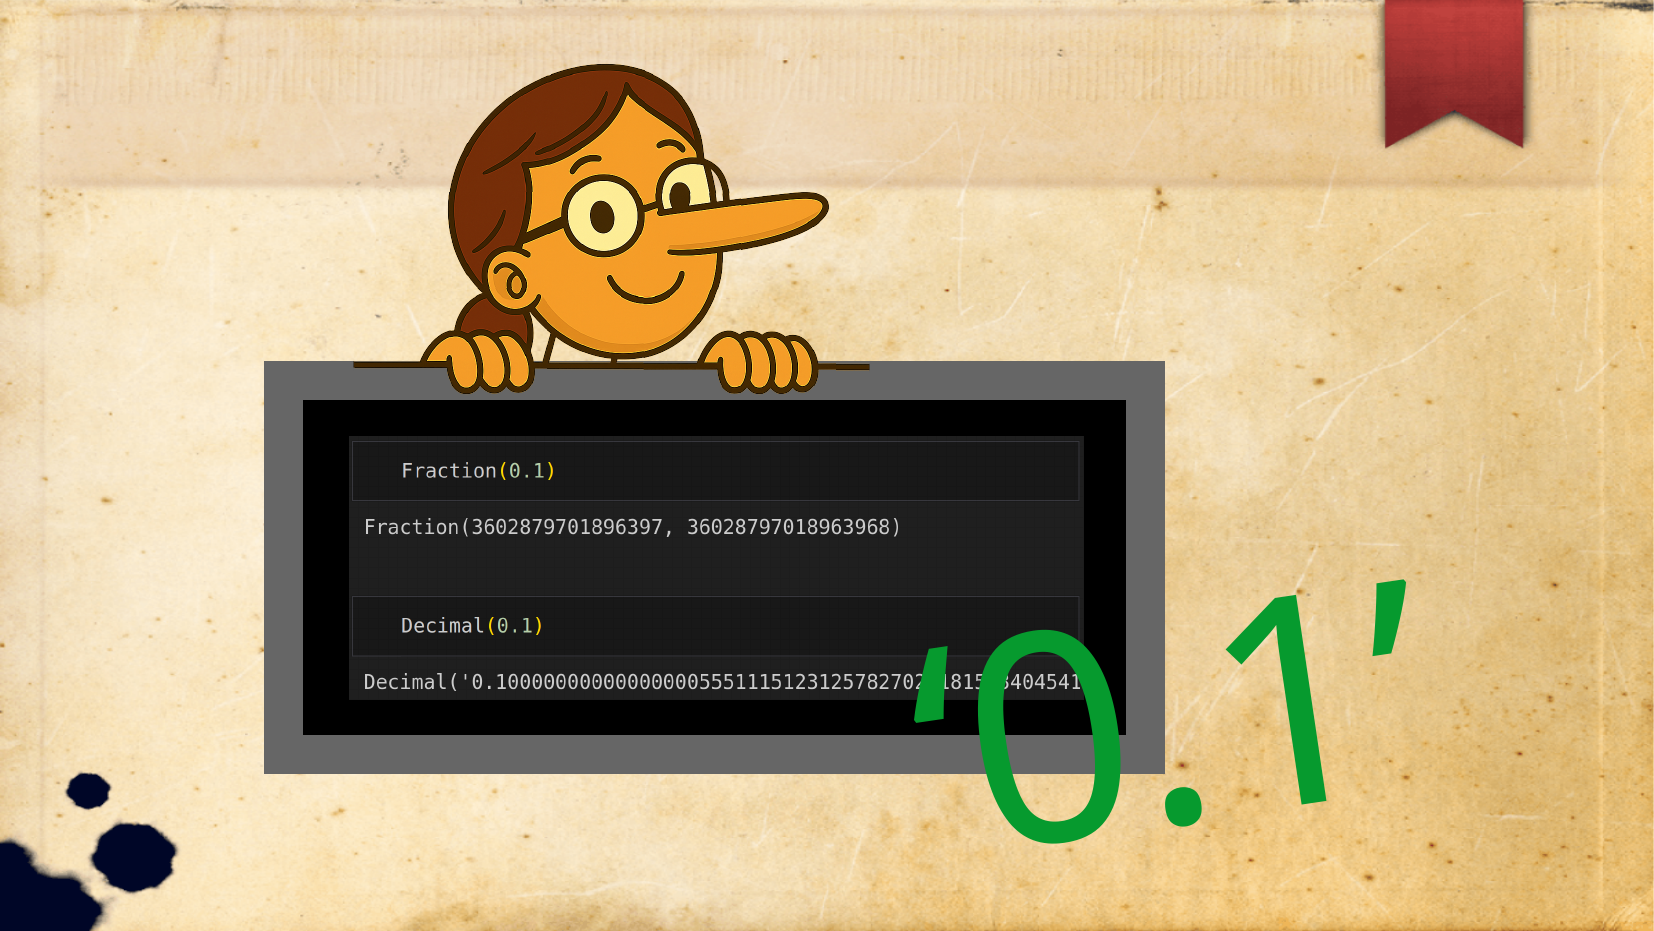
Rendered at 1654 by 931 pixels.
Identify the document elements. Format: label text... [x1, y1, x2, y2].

text_box ‘0.1’ [870, 458, 1516, 922]
text_box [264, 361, 903, 774]
text_box [869, 361, 1165, 514]
picture [0, 0, 1654, 931]
